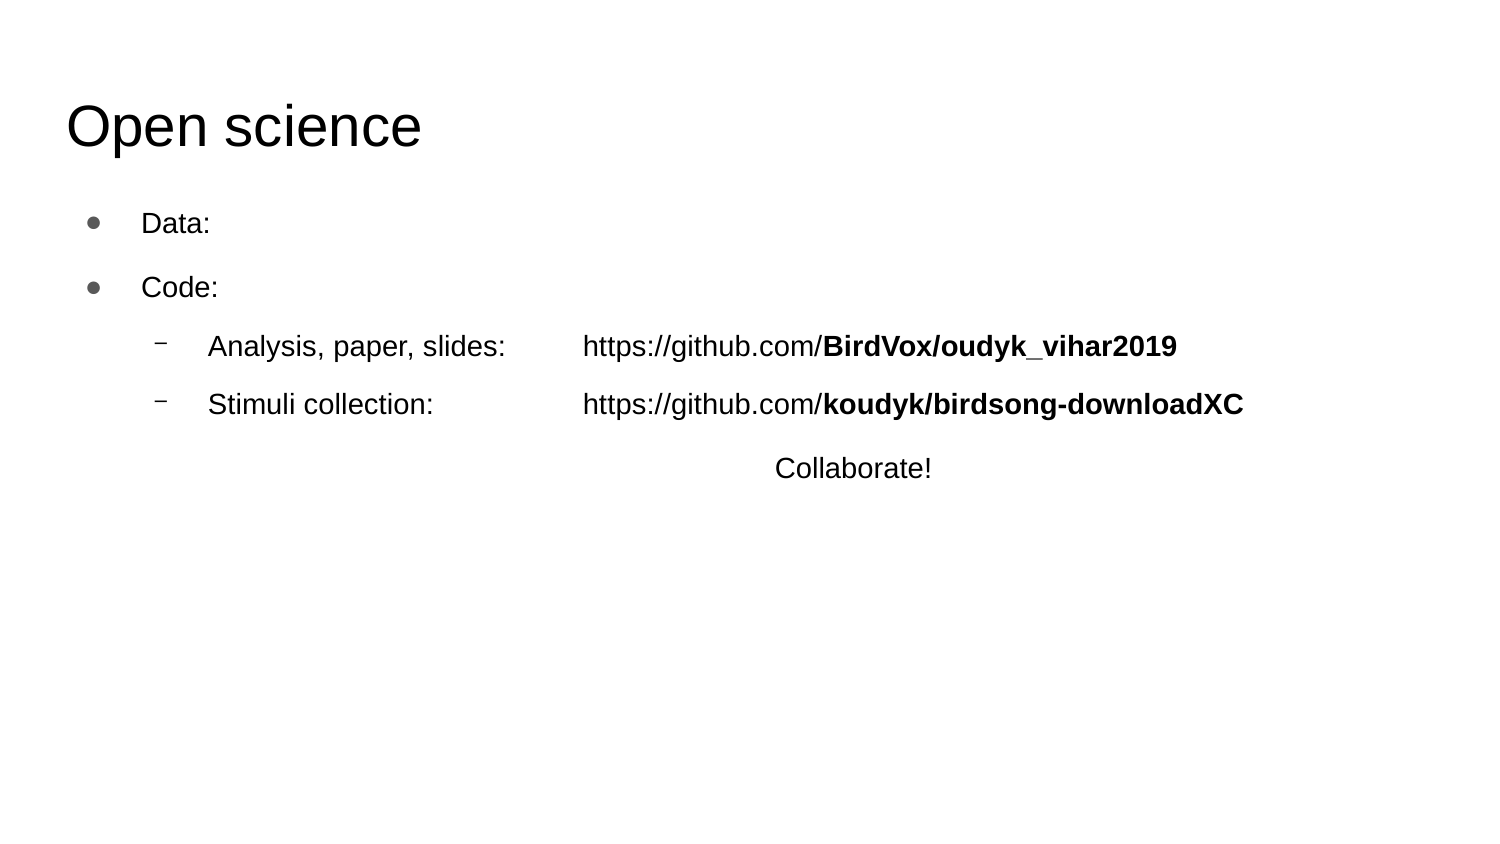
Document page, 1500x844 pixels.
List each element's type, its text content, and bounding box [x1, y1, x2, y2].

title Open science [51, 72, 1449, 167]
list Data: Code: Analysis, paper, slides: https://github.com/BirdVox/oudyk_vihar2019 Stimuli collection: https://github.com/koudyk/birdsong-downloadXC Collaborate! [51, 188, 1449, 750]
